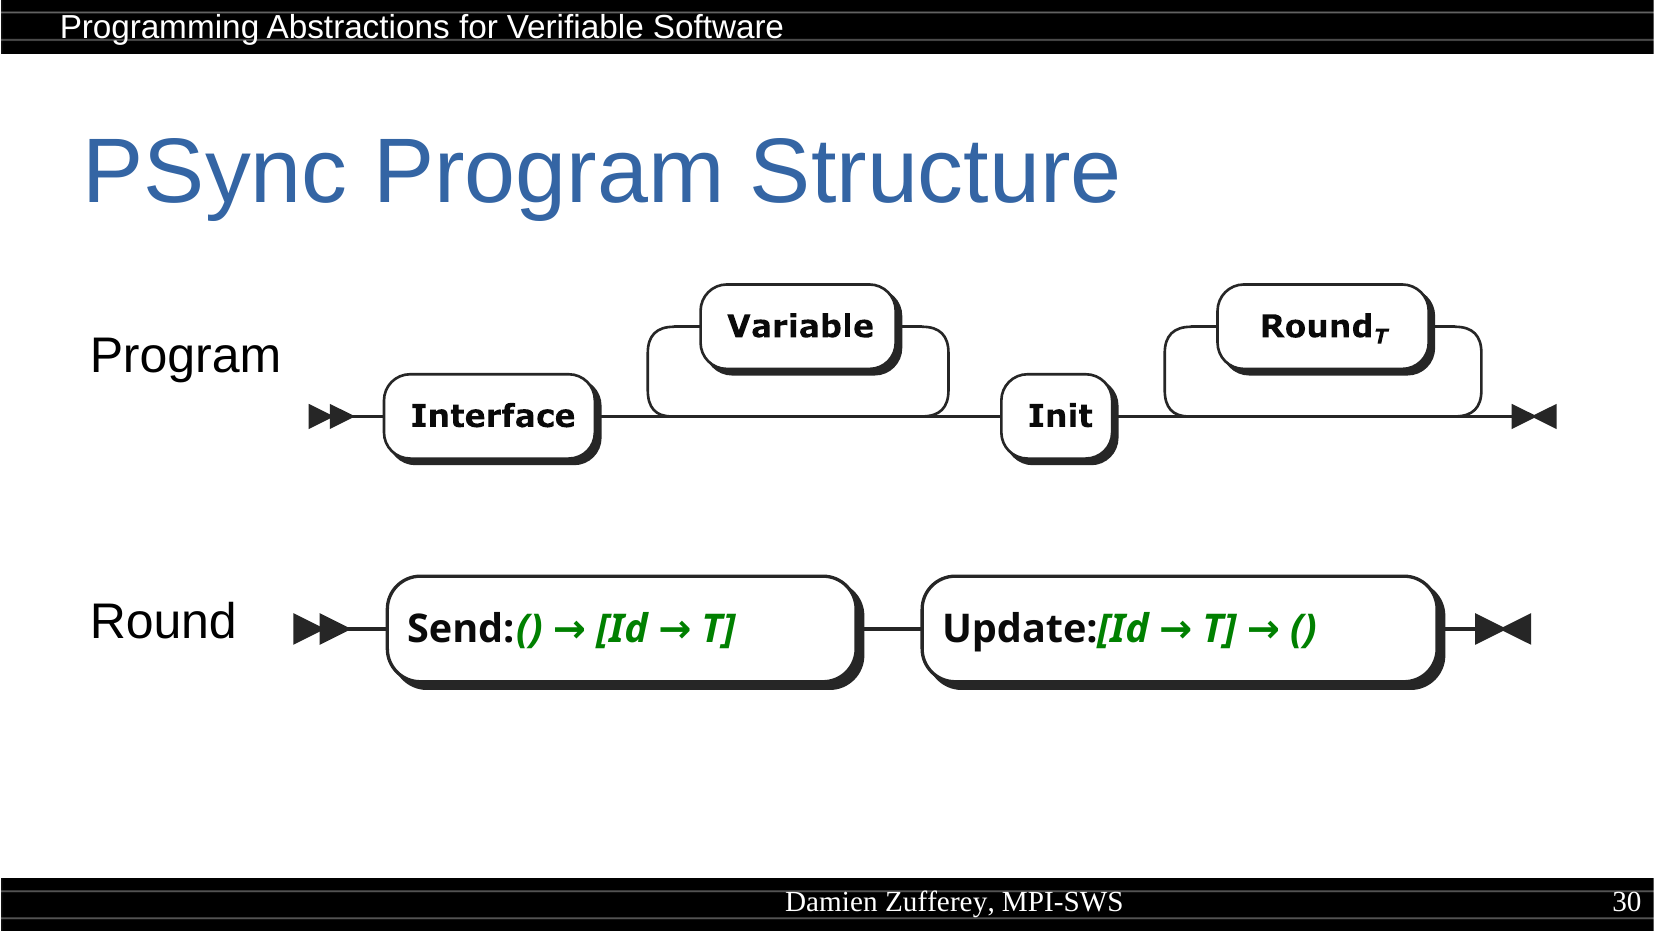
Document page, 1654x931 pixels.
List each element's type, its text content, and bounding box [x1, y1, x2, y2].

picture [1, 878, 1654, 931]
title PSync Program Structure [82, 92, 1571, 249]
picture [307, 281, 1561, 469]
picture [293, 574, 1532, 691]
text_box Program [75, 319, 297, 391]
text_box Round [75, 585, 252, 657]
picture [1, 0, 1654, 54]
